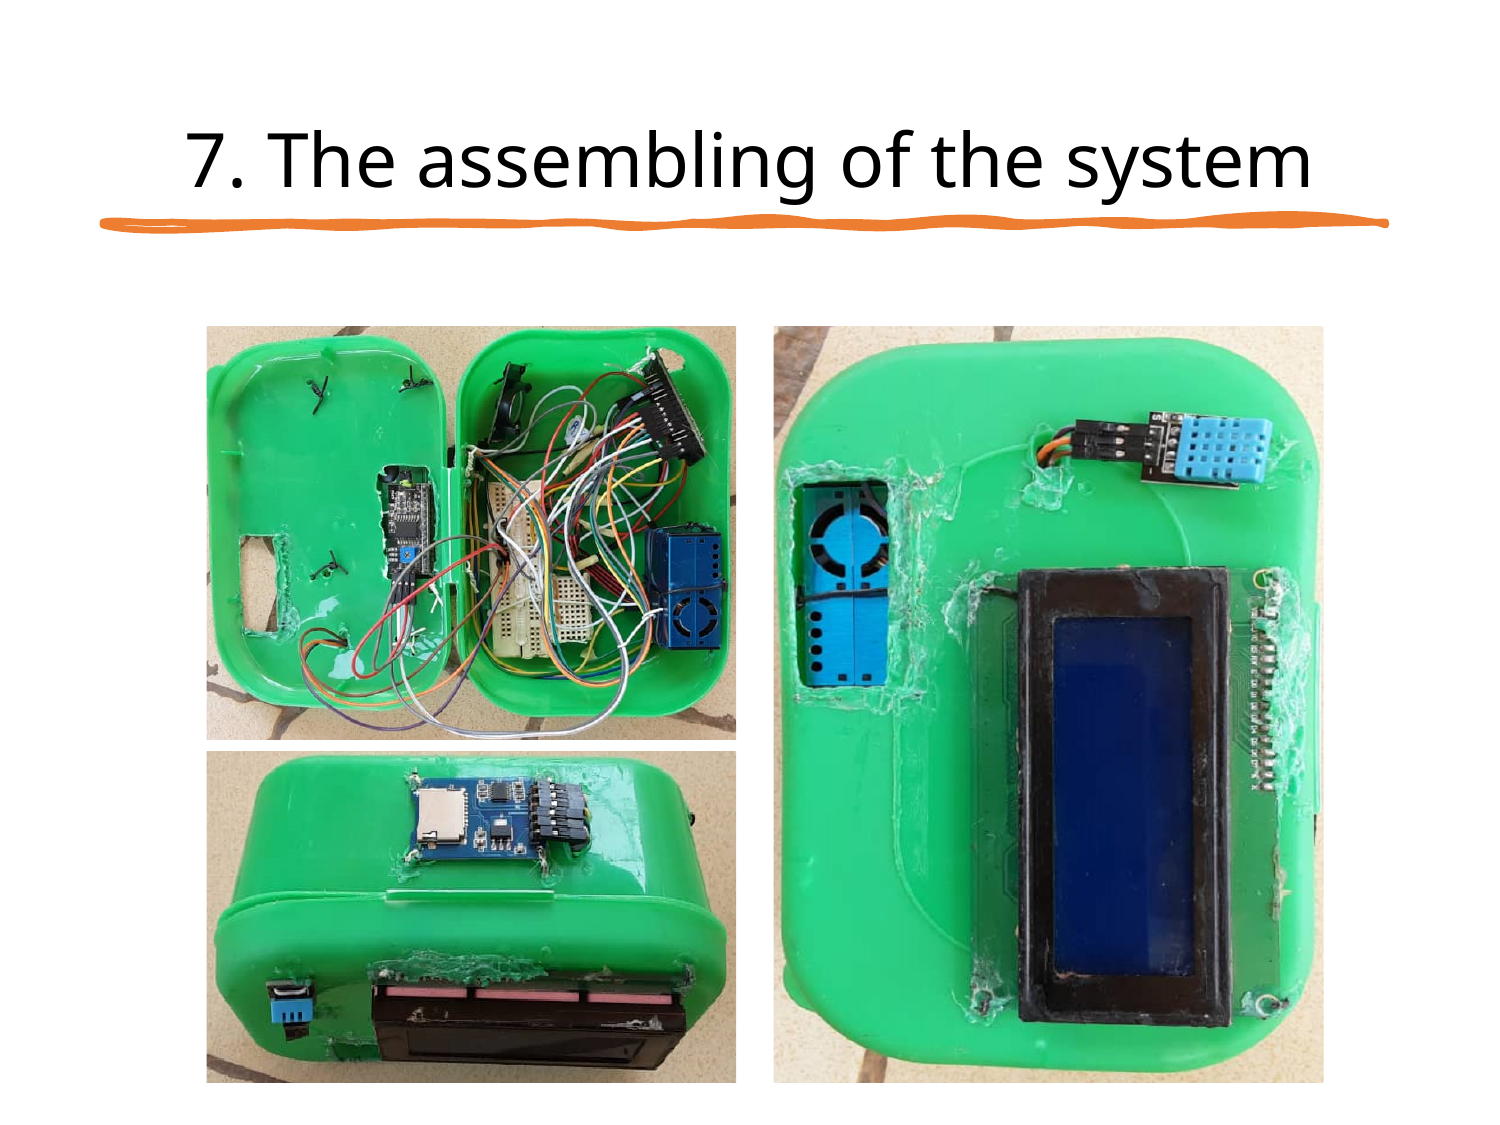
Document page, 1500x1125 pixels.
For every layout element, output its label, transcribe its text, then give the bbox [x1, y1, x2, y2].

picture [206, 751, 737, 1083]
picture [773, 326, 1324, 1083]
text_box [103, 211, 1386, 229]
title 7. The assembling of the system [103, 54, 1397, 272]
picture [206, 326, 737, 740]
